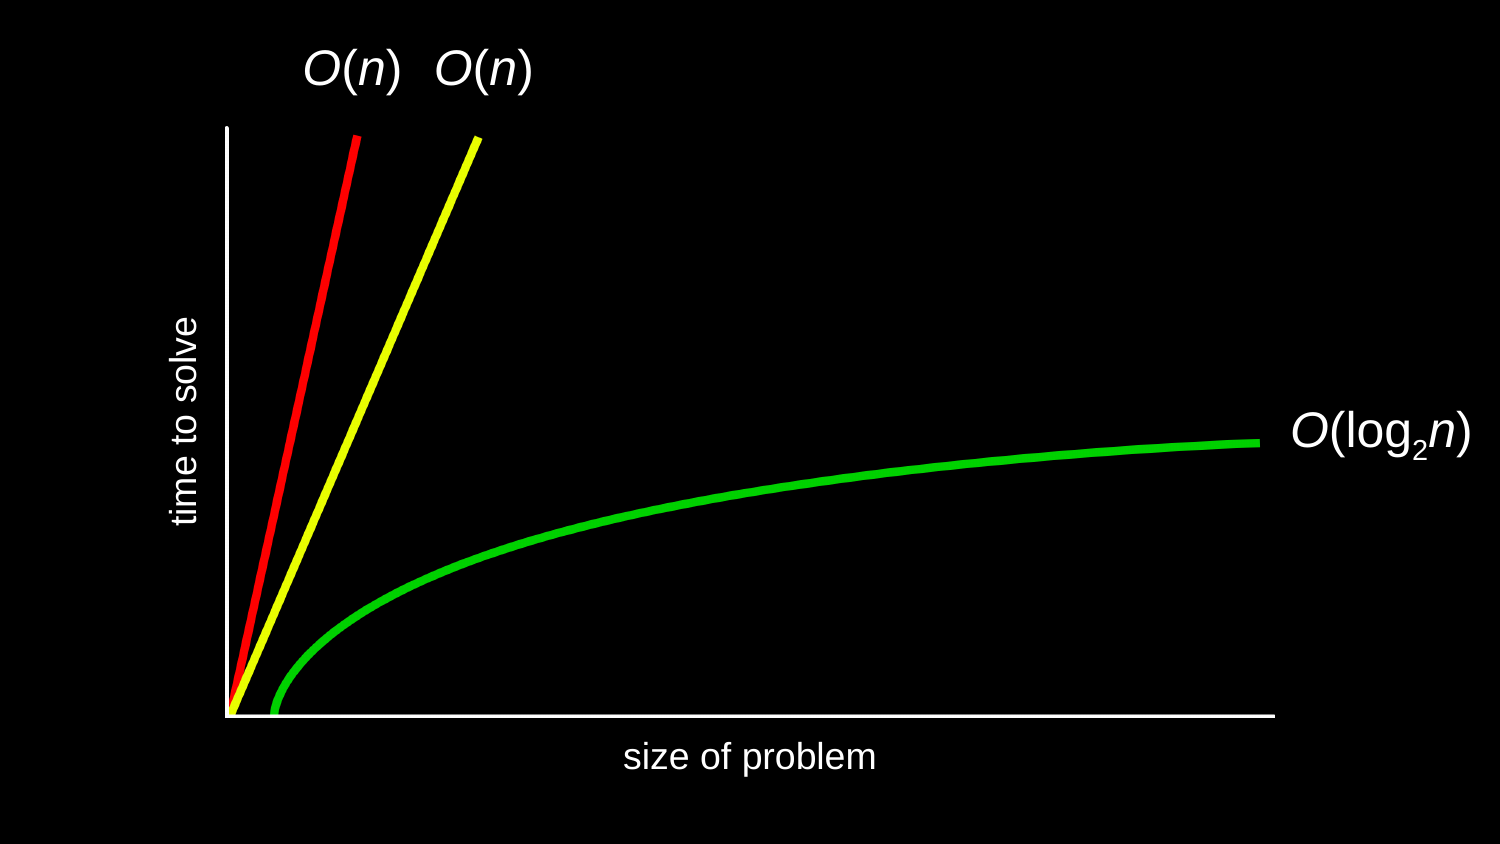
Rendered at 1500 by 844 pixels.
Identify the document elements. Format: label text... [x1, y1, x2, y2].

text_box time to solve [143, 129, 200, 715]
text_box O(n) [418, 20, 635, 105]
text_box O(log2n) [1274, 382, 1491, 468]
text_box O(n) [287, 20, 418, 105]
picture [225, 126, 1275, 717]
text_box size of problem [224, 717, 1275, 774]
